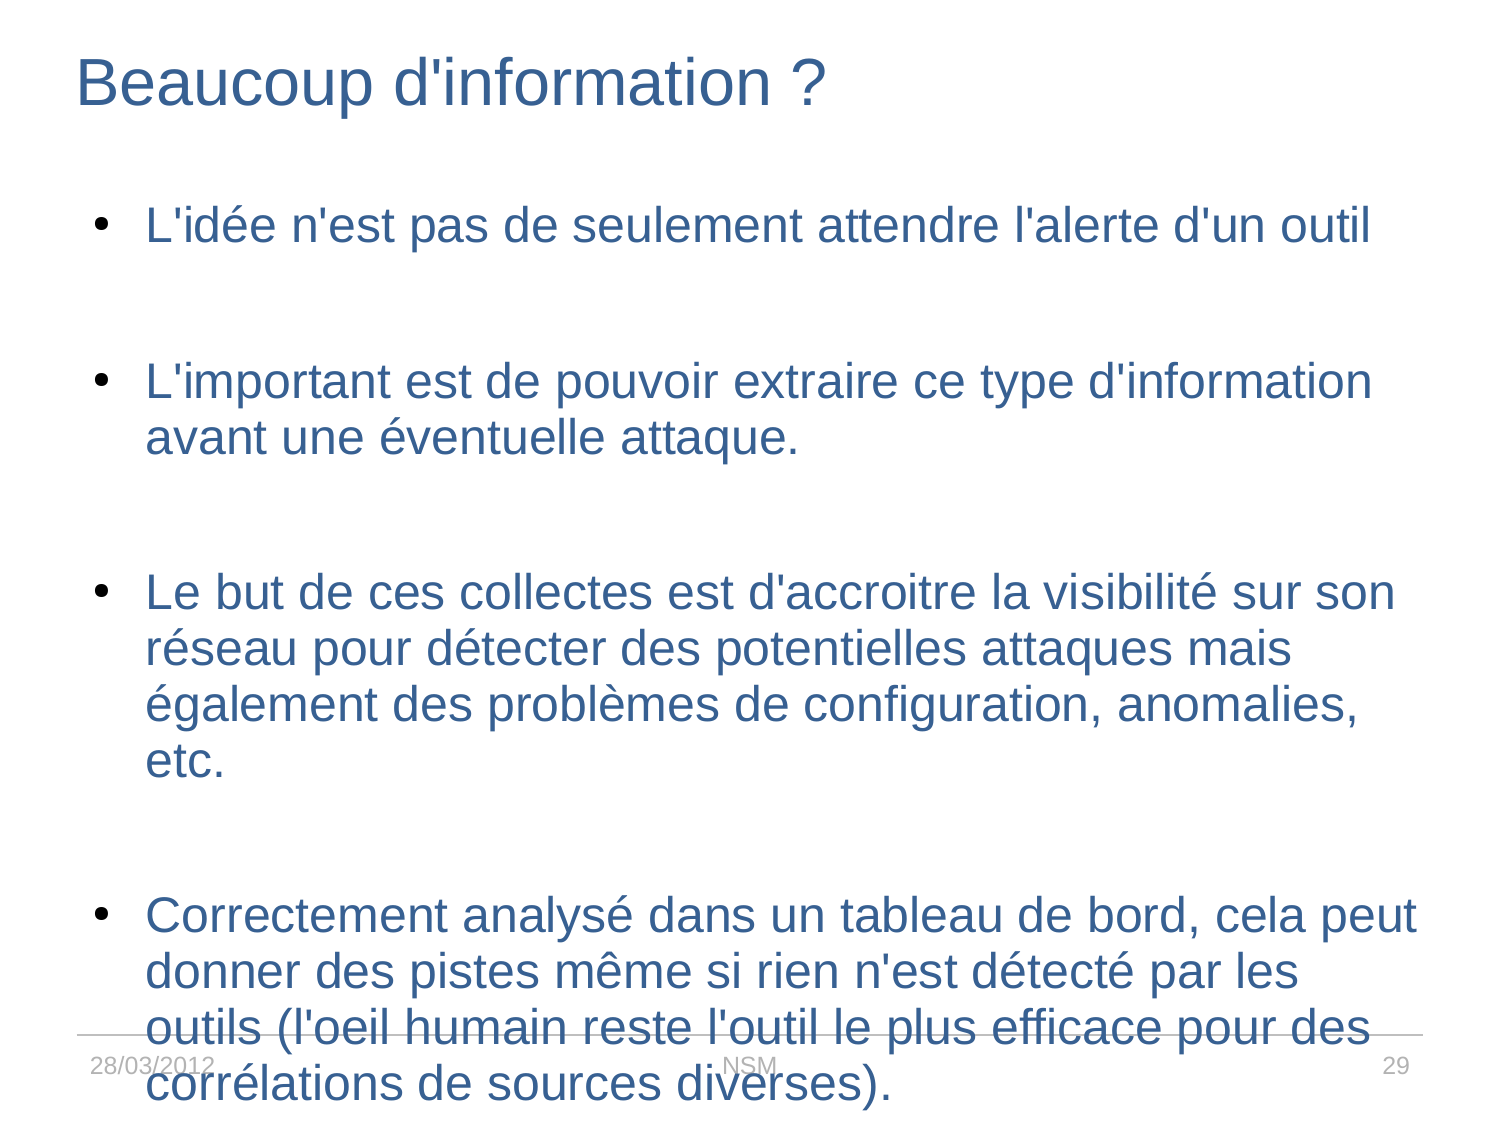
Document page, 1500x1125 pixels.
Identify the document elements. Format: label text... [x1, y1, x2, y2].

list L'idée n'est pas de seulement attendre l'alerte d'un outil L'important est de pouvoir extraire ce type d'information avant une éventuelle attaque. Le but de ces collectes est d'accroitre la visibilité sur son réseau pour détecter des potentielles attaques mais également des problèmes de configuration, anomalies, etc. Correctement analysé dans un tableau de bord, cela peut donner des pistes même si rien n'est détecté par les outils (l'oeil humain reste l'outil le plus efficace pour des corrélations de sources diverses). [75, 197, 1425, 1031]
title Beaucoup d'information ? [75, 45, 1425, 197]
